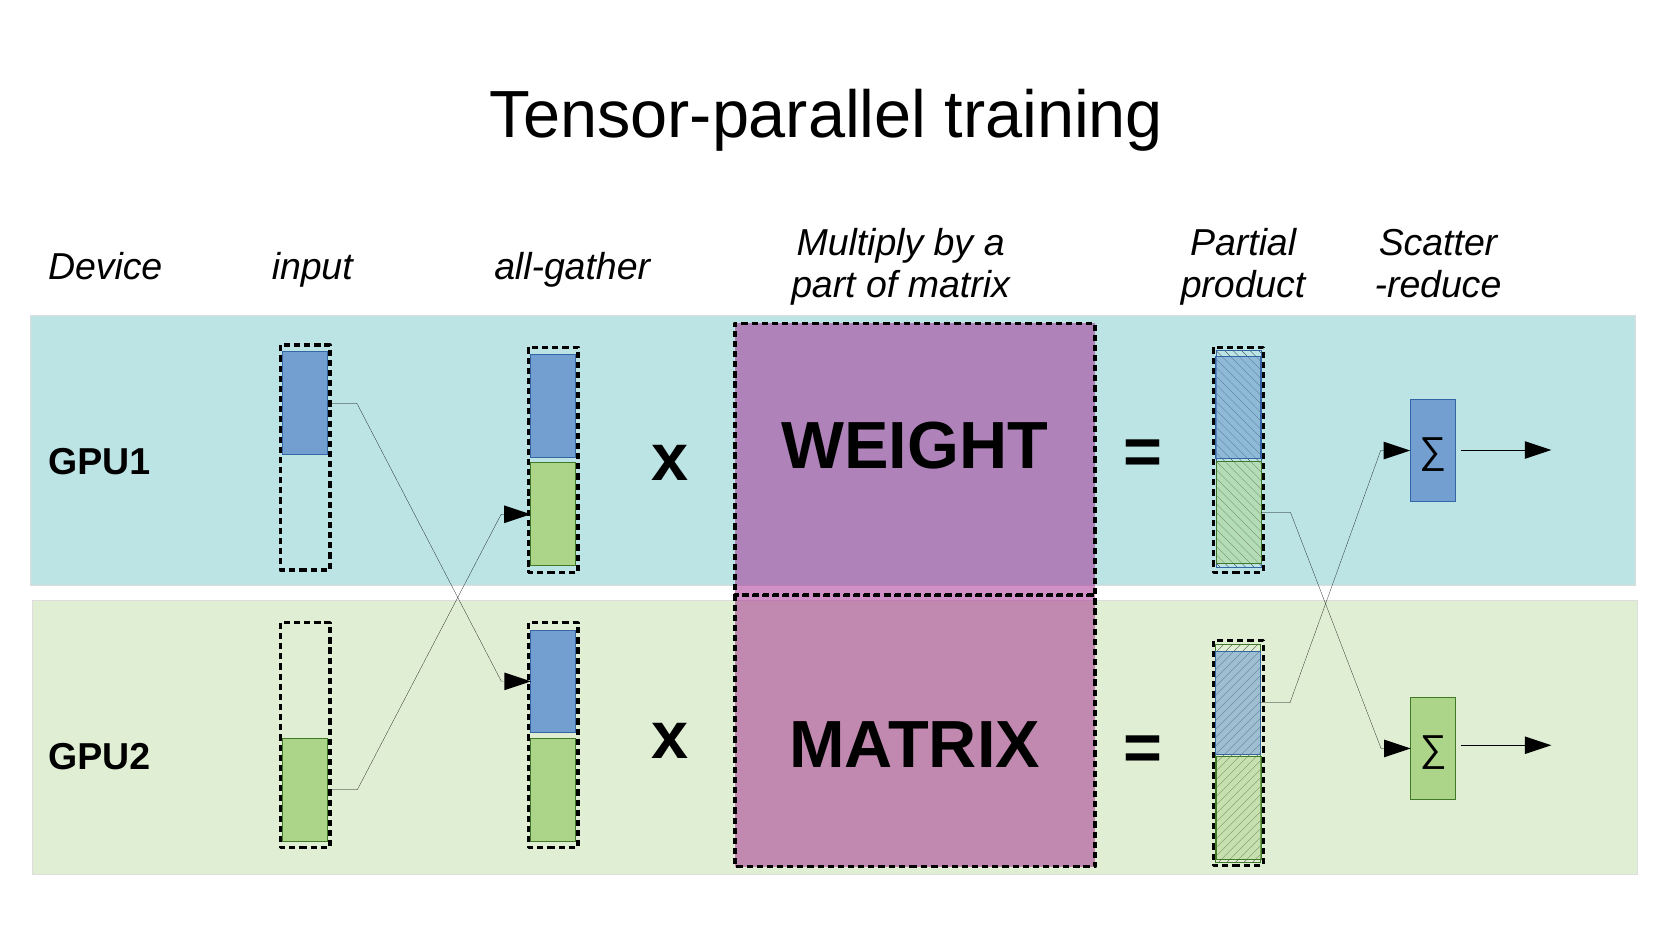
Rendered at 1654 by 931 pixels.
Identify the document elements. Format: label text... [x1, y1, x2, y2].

text_box Scatter -reduce [1267, 214, 1609, 314]
text_box ∑ [1410, 697, 1456, 800]
text_box Partial product [1072, 214, 1267, 314]
text_box WEIGHT MATRIX [735, 596, 1096, 867]
text_box Device [33, 237, 216, 295]
text_box GPU2 [33, 728, 226, 785]
text_box input [216, 237, 409, 295]
text_box Multiply by a part of matrix [730, 214, 1071, 314]
title Tensor-parallel training [82, 37, 1571, 193]
text_box = [1108, 702, 1202, 792]
text_box WEIGHT MATRIX [735, 323, 1096, 595]
text_box x [636, 412, 729, 503]
text_box = [1108, 406, 1202, 497]
text_box [30, 315, 1636, 586]
text_box x [636, 690, 729, 780]
text_box GPU1 [33, 432, 226, 490]
text_box ∑ [1410, 399, 1456, 502]
text_box all-gather [476, 237, 669, 295]
text_box [32, 600, 1638, 875]
